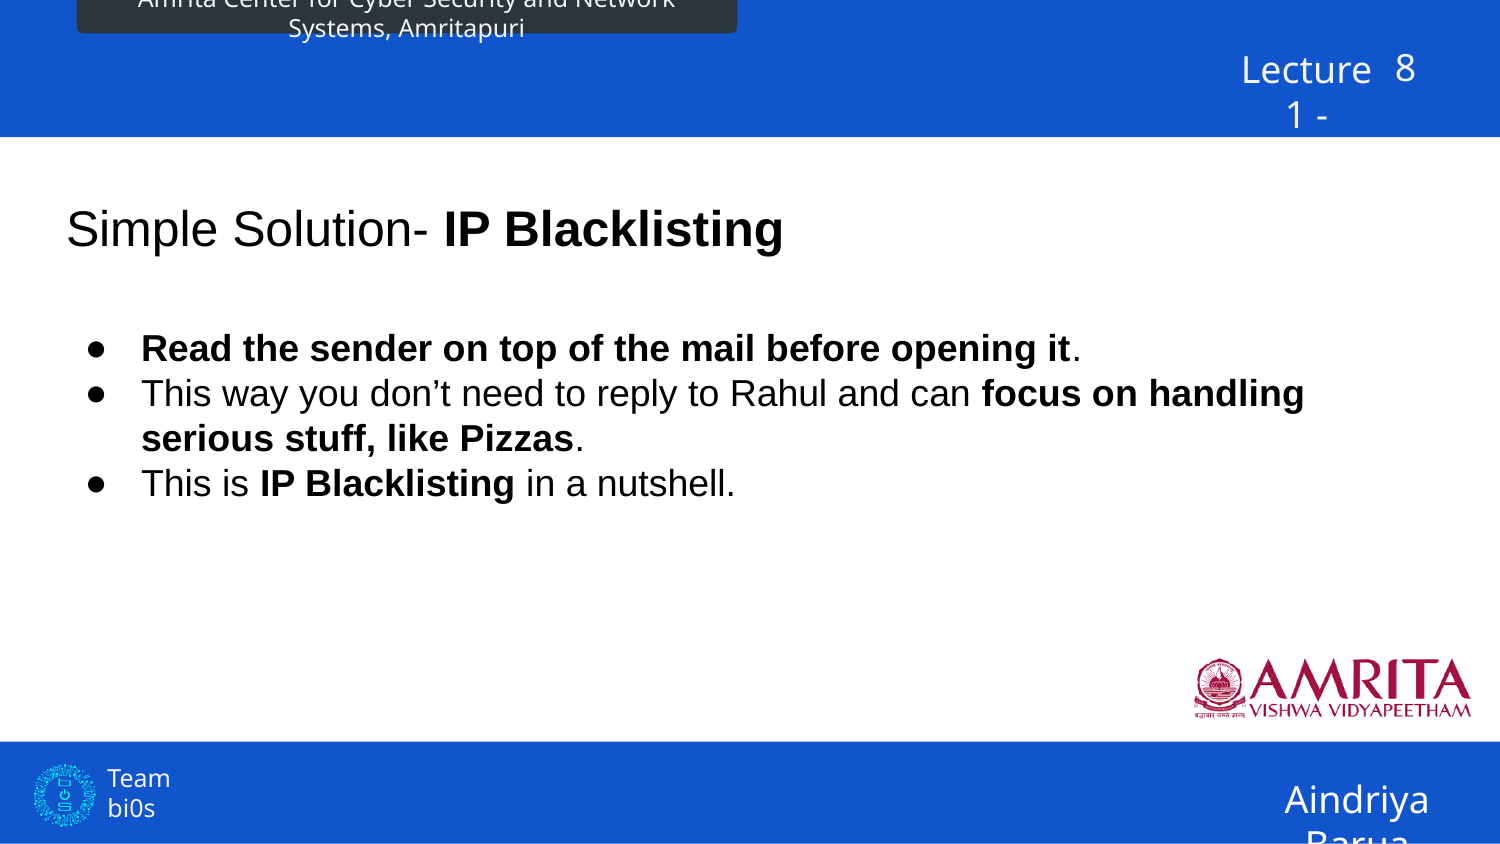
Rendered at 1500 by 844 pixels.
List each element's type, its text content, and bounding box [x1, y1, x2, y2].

title Simple Solution- IP Blacklisting [51, 158, 1449, 272]
picture [30, 763, 99, 828]
subtitle Read the sender on top of the mail before opening it. This way you don’t need to reply to Rahul and can focus on handling serious stuff, like Pizzas. This is IP Blacklisting in a nutshell. [51, 309, 1449, 595]
picture [1193, 654, 1473, 724]
slide_number <number> [1322, 42, 1489, 98]
